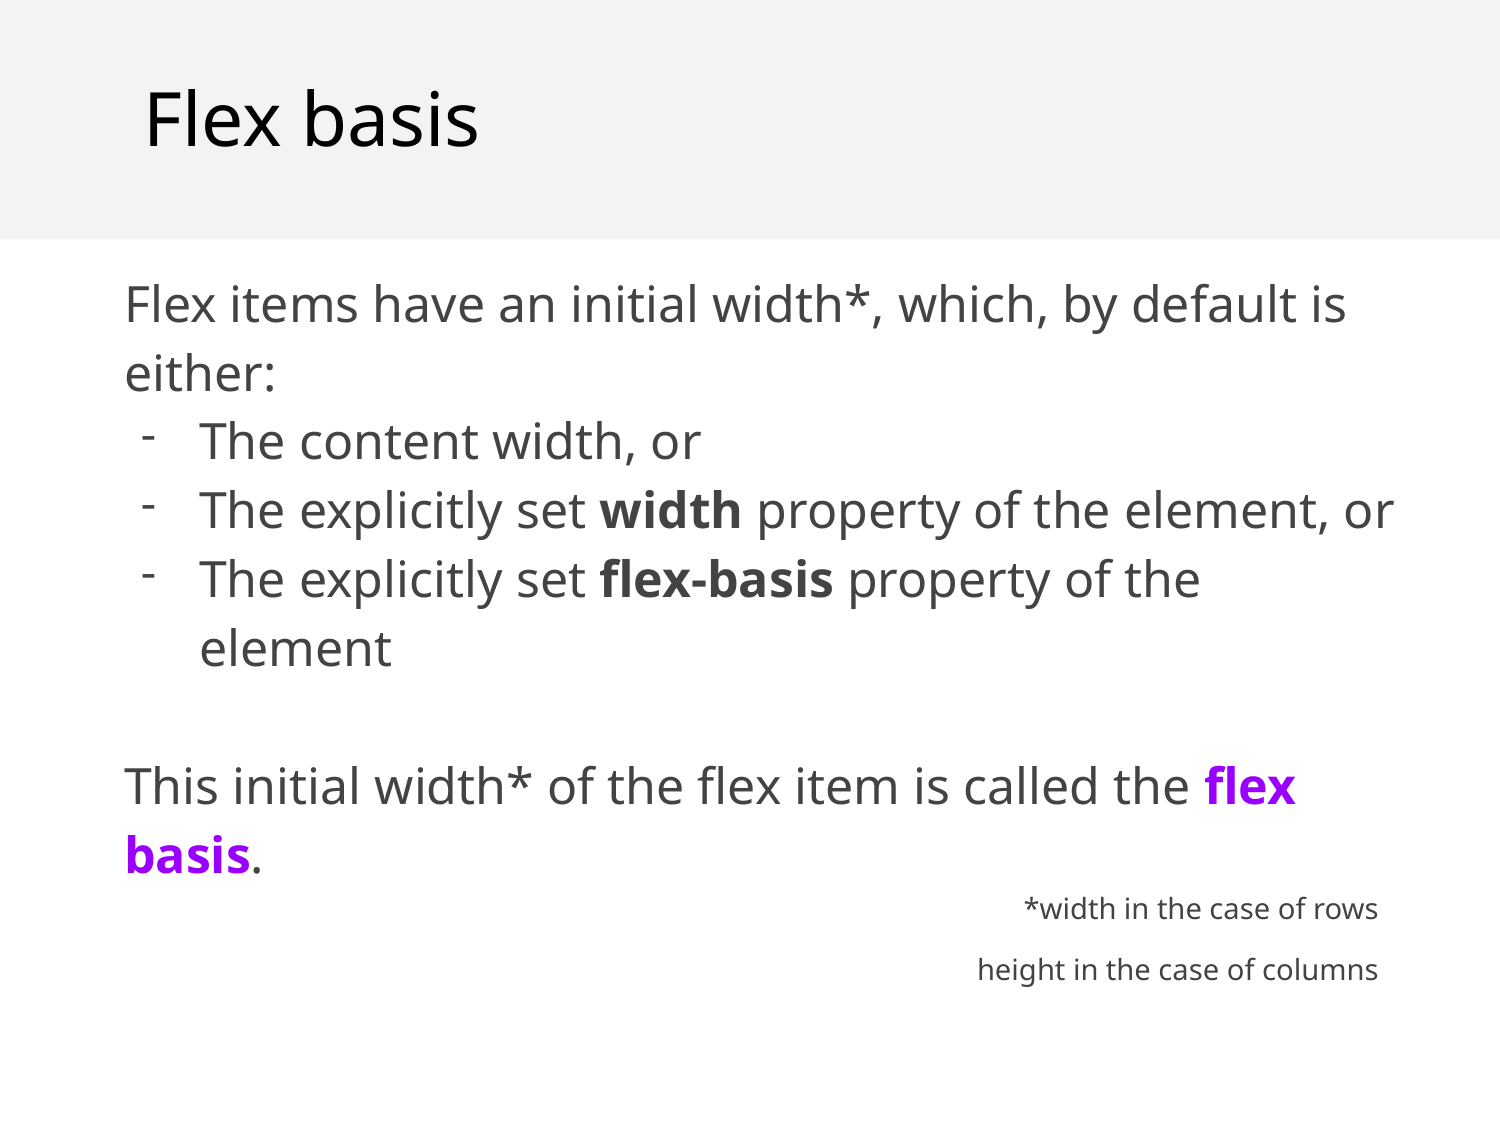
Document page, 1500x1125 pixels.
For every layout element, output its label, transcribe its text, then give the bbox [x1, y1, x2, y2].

list *width in the case of rows height in the case of columns [896, 869, 1394, 1016]
list Flex items have an initial width*, which, by default is either: The content width, or The explicitly set width property of the element, or The explicitly set flex-basis property of the element This initial width* of the flex item is called the flex basis. [109, 248, 1418, 875]
title Flex basis [128, 56, 1372, 183]
